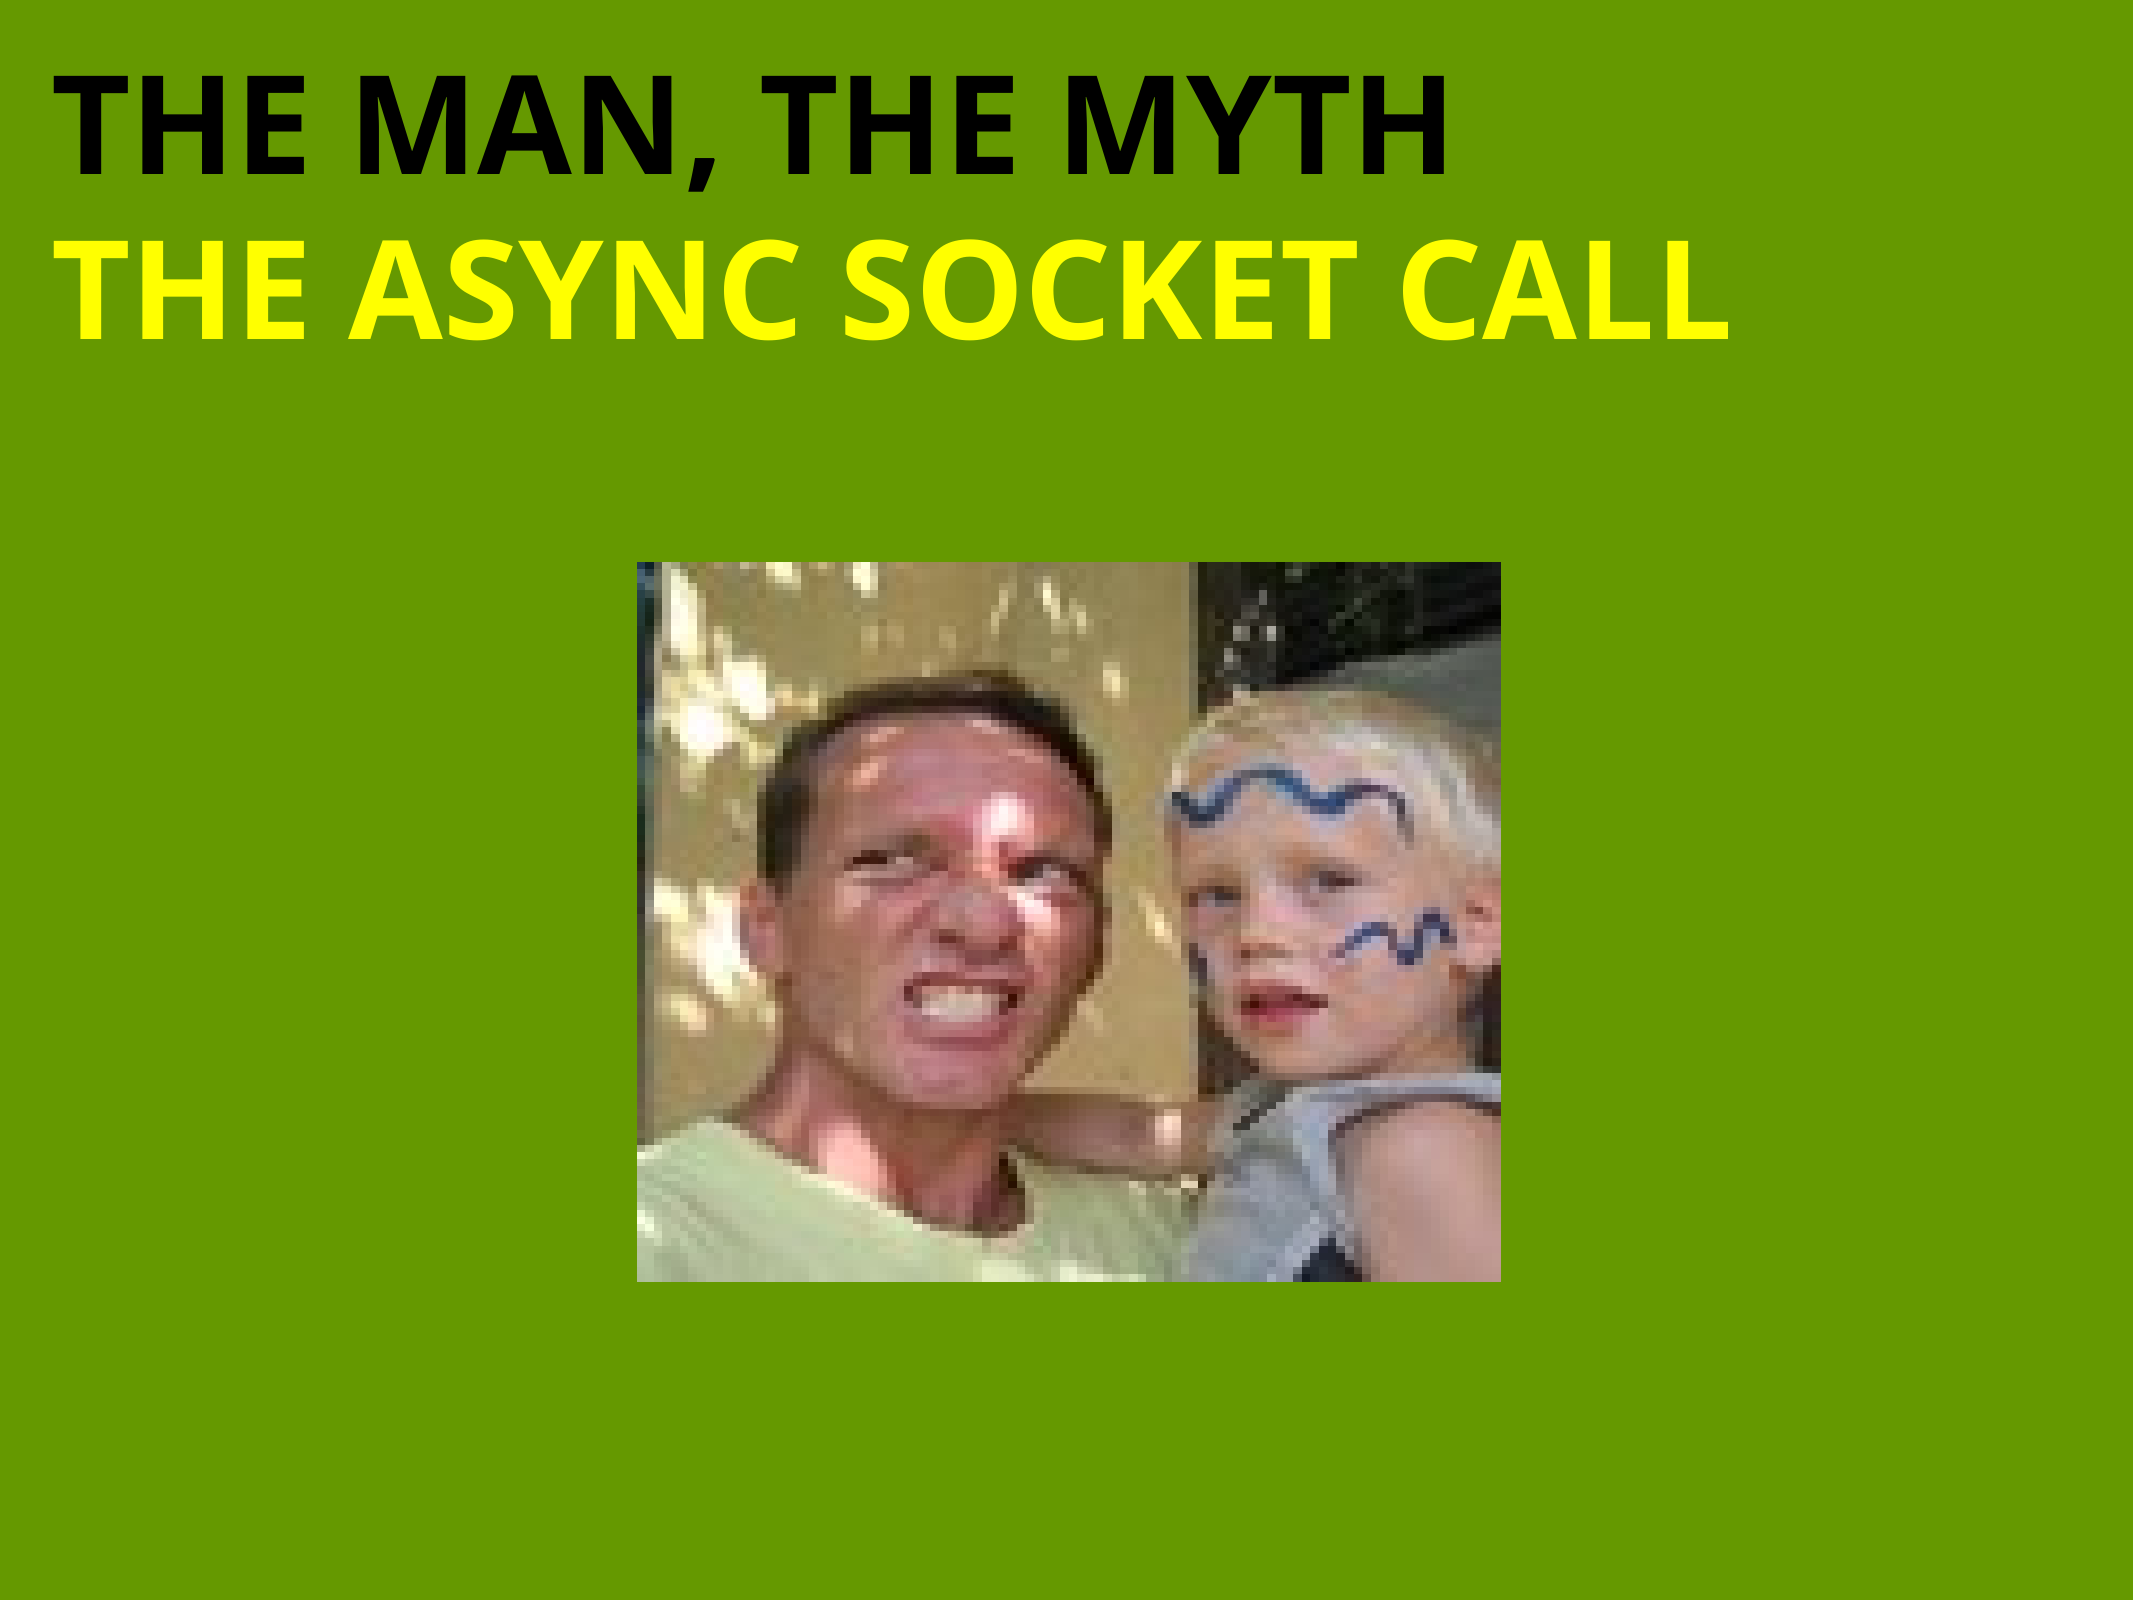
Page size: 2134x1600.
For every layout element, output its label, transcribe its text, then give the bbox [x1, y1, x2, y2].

picture [637, 562, 1501, 1282]
text_box THE MAN, THE MYTH THE ASYNC SOCKET CALL [41, 37, 2063, 483]
